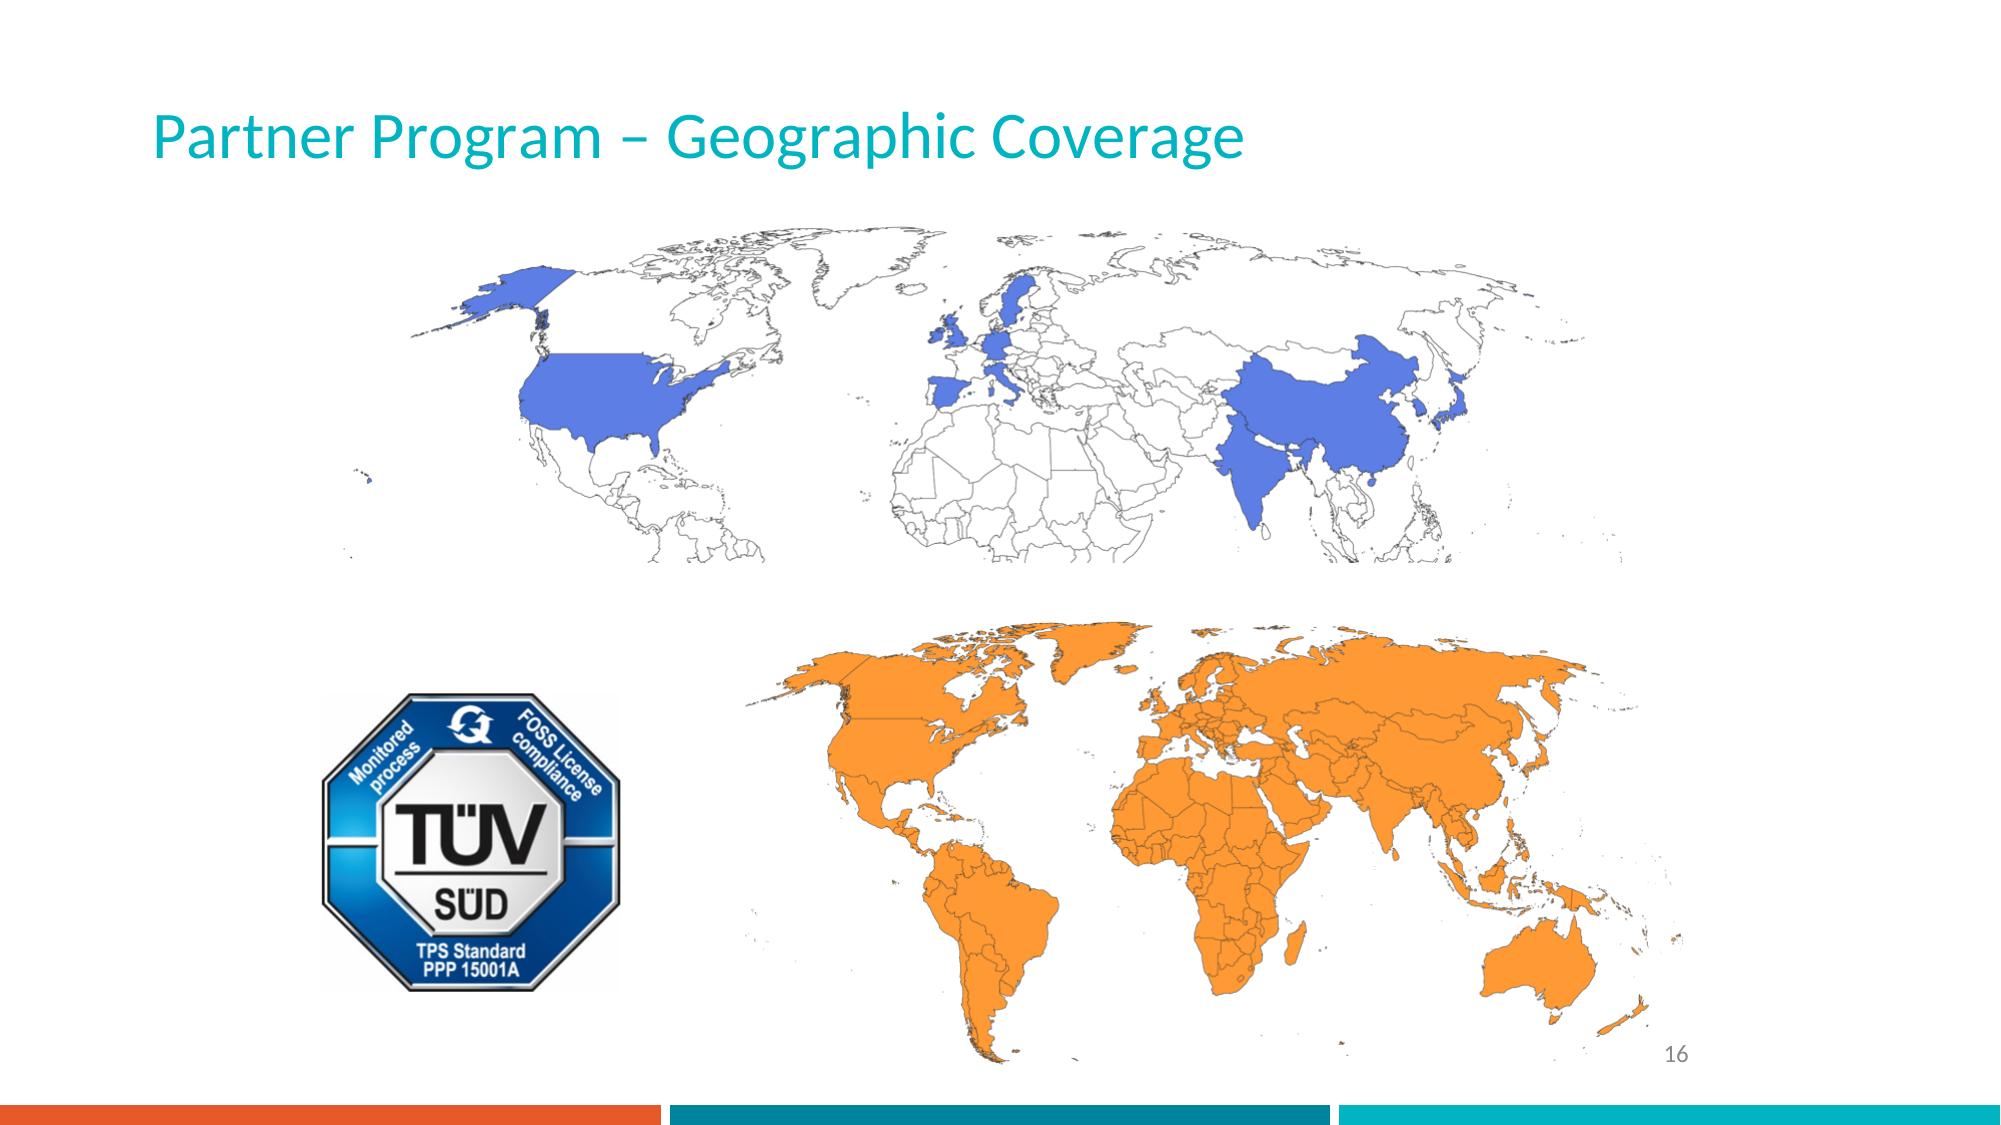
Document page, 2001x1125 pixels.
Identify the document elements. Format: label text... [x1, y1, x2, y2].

picture [298, 196, 1702, 563]
picture [317, 689, 627, 997]
text_box 16 [1648, 1022, 1863, 1083]
picture [744, 620, 1683, 1066]
title Partner Program – Geographic Coverage [137, 59, 1863, 216]
